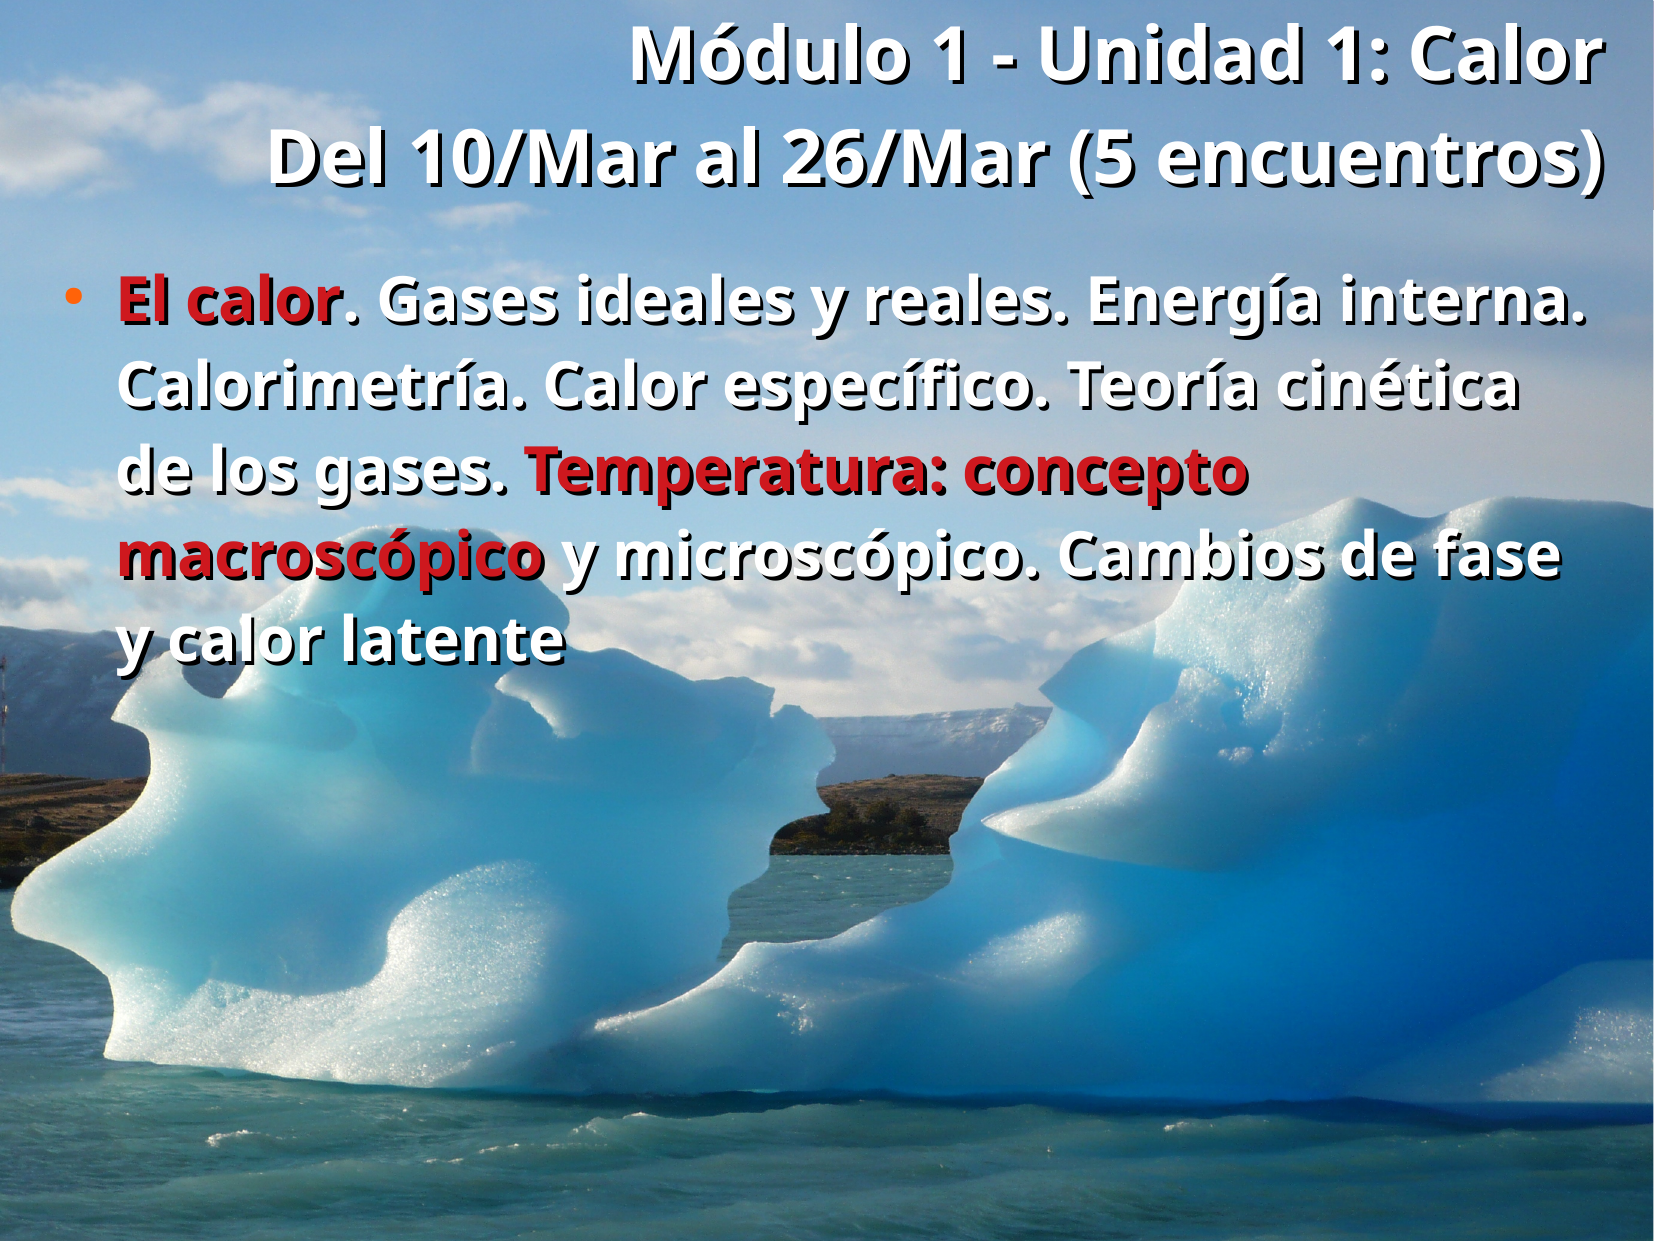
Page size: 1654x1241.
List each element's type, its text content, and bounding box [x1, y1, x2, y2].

list El calor. Gases ideales y reales. Energía interna. Calorimetría. Calor específico. Teoría cinética de los gases. Temperatura: concepto macroscópico y microscópico. Cambios de fase y calor latente [45, 255, 1606, 1156]
picture [0, 0, 1654, 1241]
title Módulo 1 - Unidad 1: Calor Del 10/Mar al 26/Mar (5 encuentros) [45, 11, 1606, 195]
